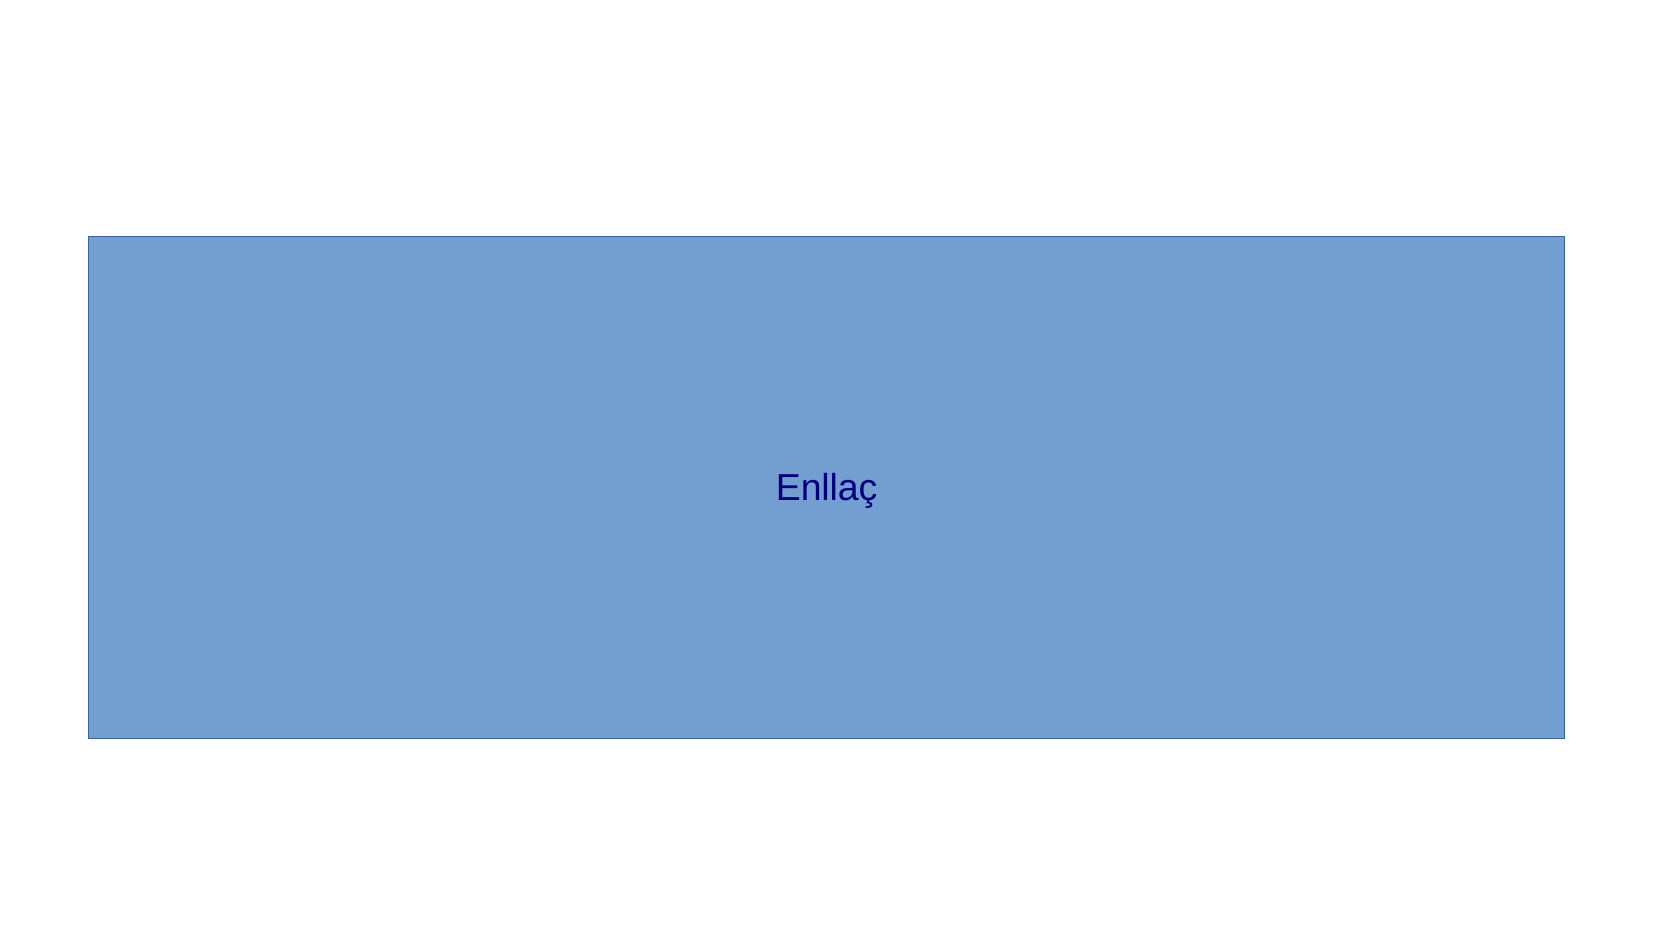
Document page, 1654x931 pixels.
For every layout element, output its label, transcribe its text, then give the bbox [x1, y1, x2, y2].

text_box Enllaç [88, 236, 1565, 739]
